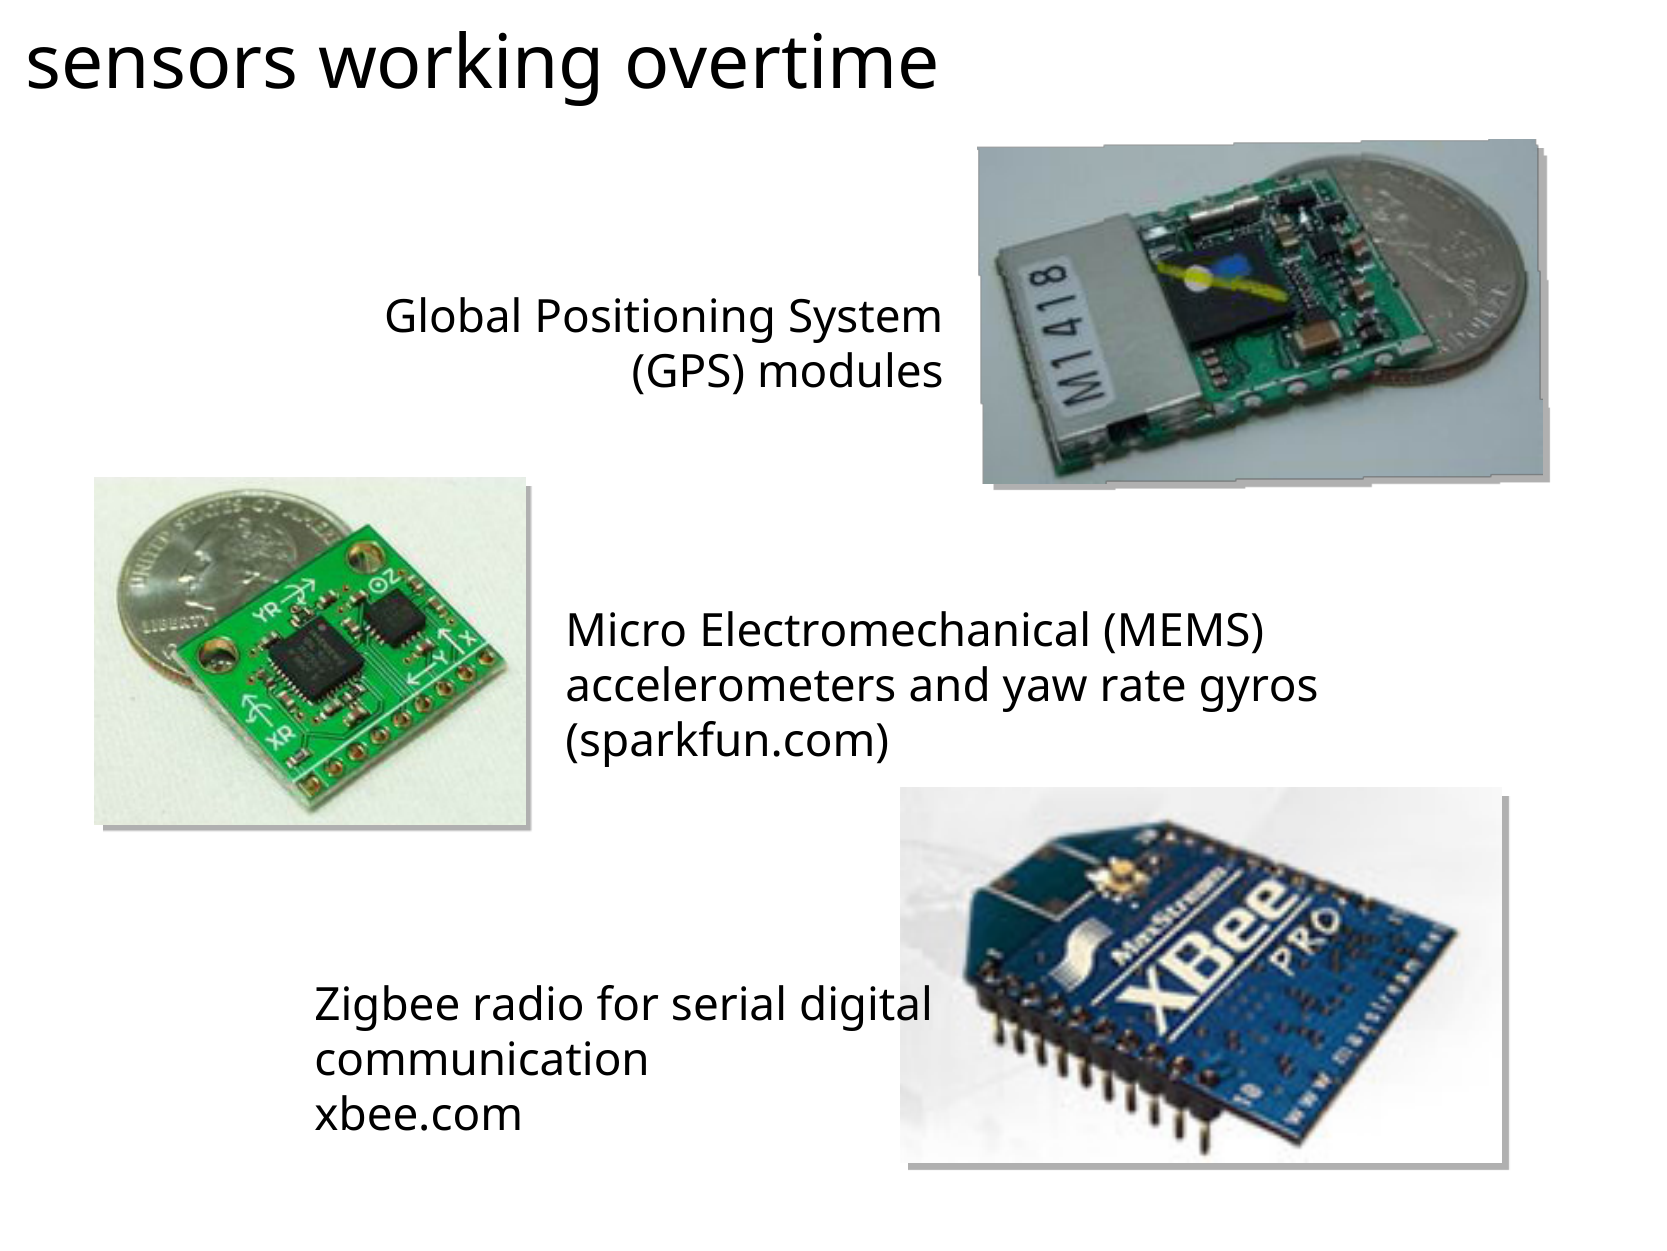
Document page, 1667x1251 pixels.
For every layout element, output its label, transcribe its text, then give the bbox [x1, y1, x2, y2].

text_box Zigbee radio for serial digital communication xbee.com [308, 975, 941, 1141]
picture [900, 787, 1502, 1163]
picture [94, 477, 526, 826]
text_box Global Positioning System (GPS) modules [296, 286, 951, 417]
text_box Micro Electromechanical (MEMS) accelerometers and yaw rate gyros (sparkfun.com) [559, 600, 1364, 712]
picture [977, 139, 1543, 484]
title sensors working overtime [0, 0, 1667, 113]
